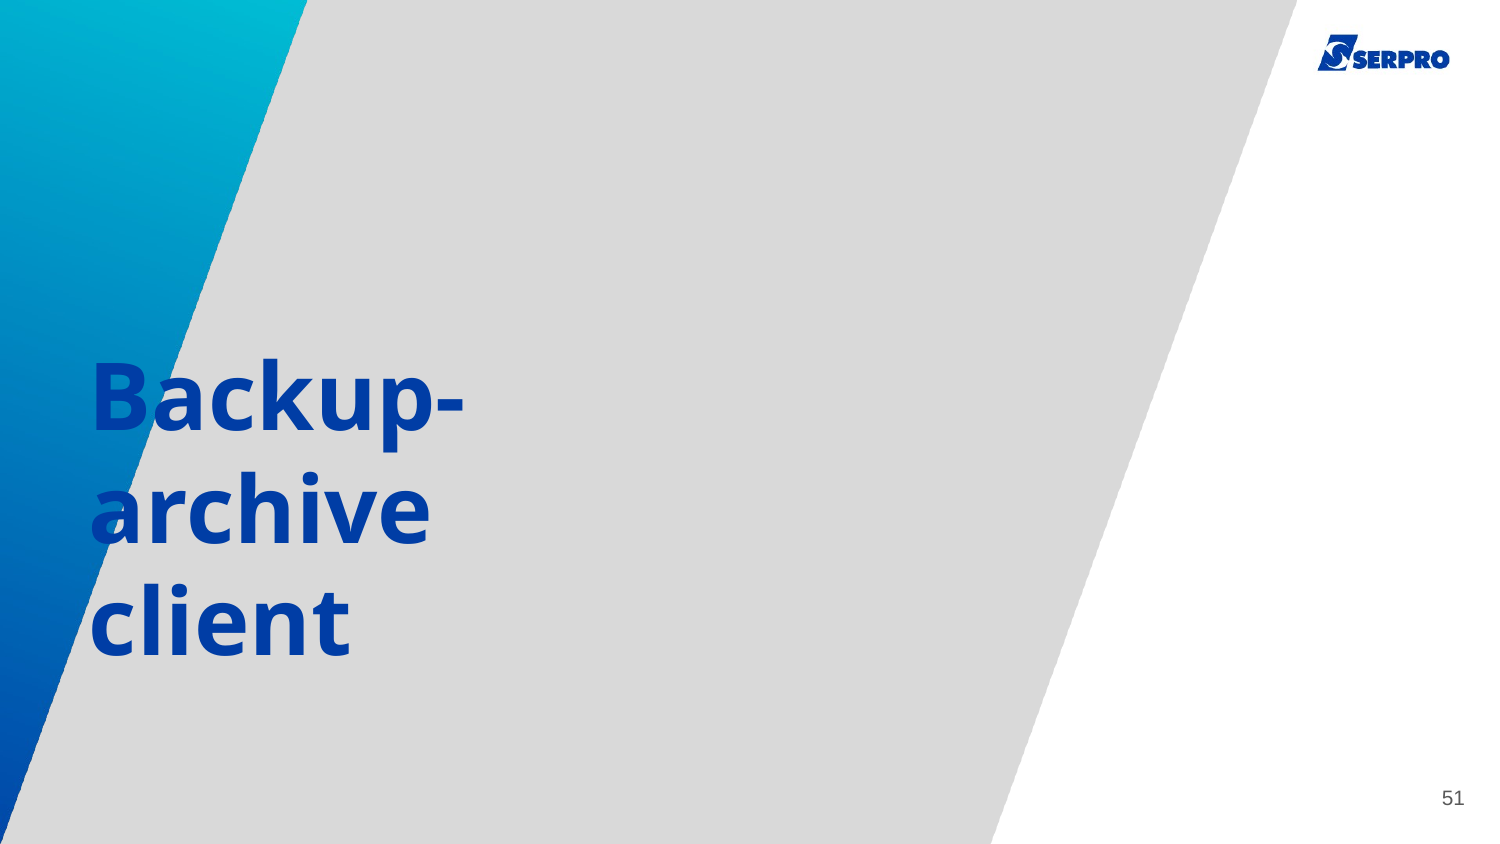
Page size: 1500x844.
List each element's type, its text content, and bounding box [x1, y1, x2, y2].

picture [0, 0, 1500, 844]
text_box Backup-archive client [73, 321, 792, 568]
slide_number <número> [1389, 764, 1480, 830]
